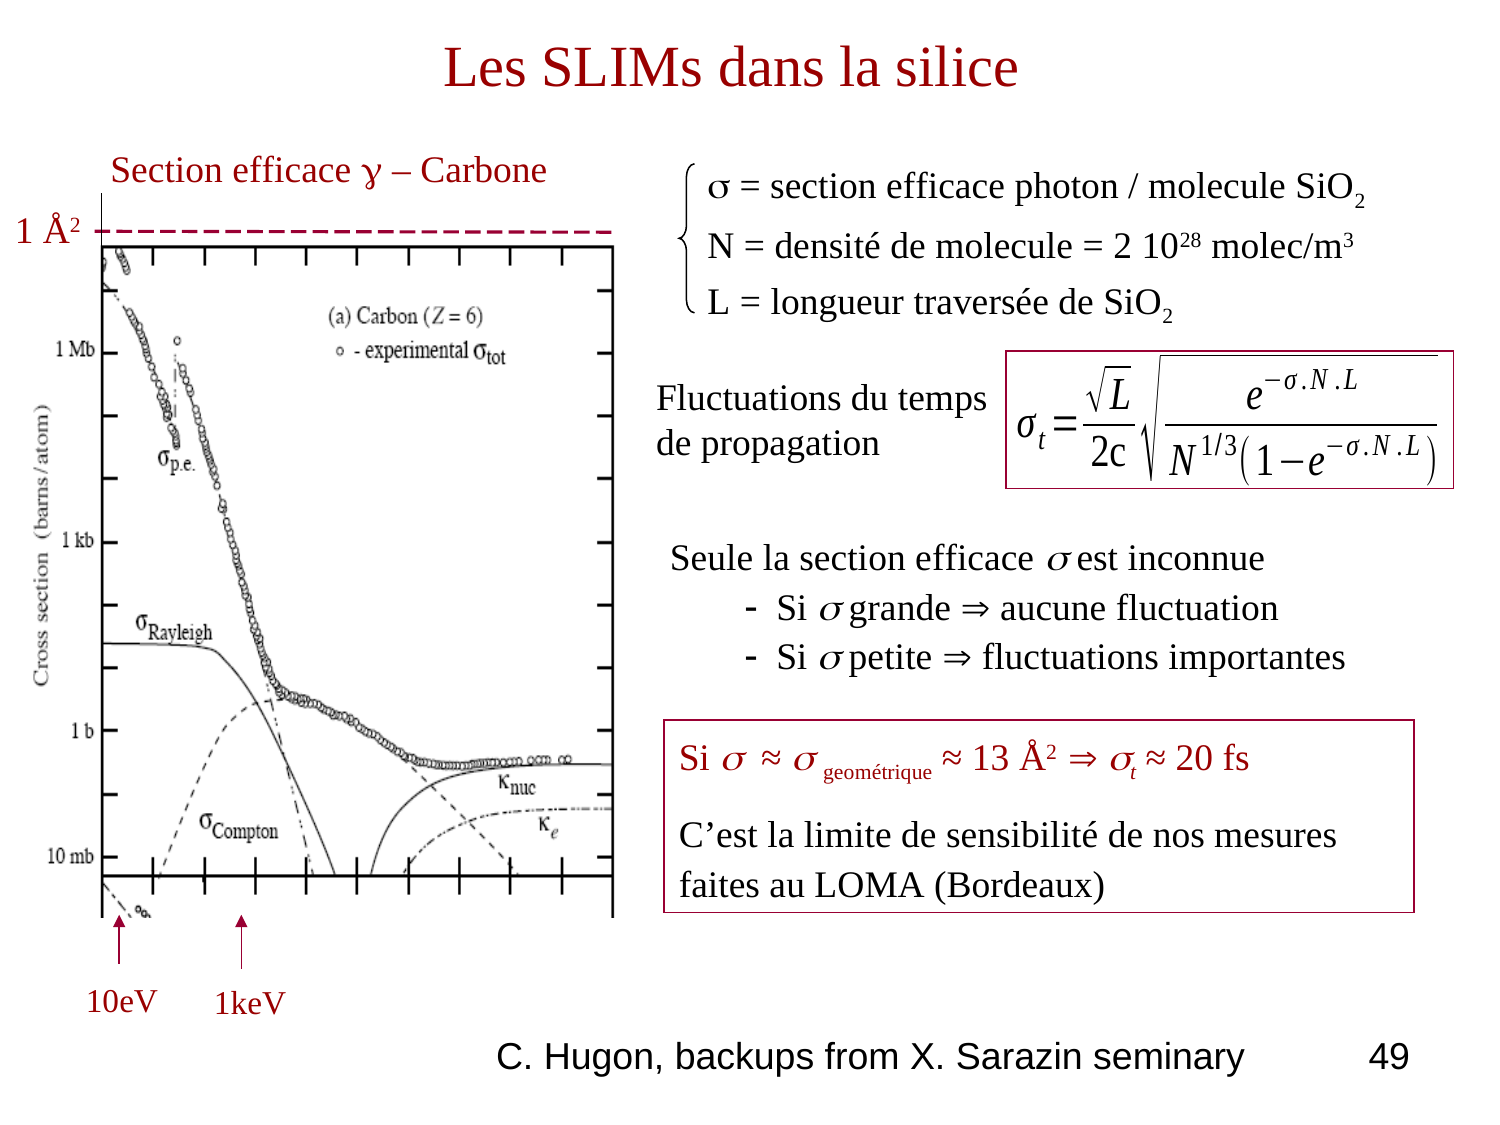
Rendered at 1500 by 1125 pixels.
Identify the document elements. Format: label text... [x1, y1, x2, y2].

text_box 1 Å2 [0, 198, 96, 259]
text_box Si  ≈  geométrique ≈ 13 Å2  t ≈ 20 fs C’est la limite de sensibilité de nos mesures faites au LOMA (Bordeaux) [664, 720, 1415, 913]
text_box Section efficace  – Carbone [50, 136, 608, 198]
picture [1, 208, 681, 918]
text_box Les SLIMs dans la silice [370, 20, 1092, 106]
text_box 1keV [199, 973, 326, 1017]
text_box  = section efficace photon / molecule SiO2 N = densité de molecule = 2 1028 molec/m3 L = longueur traversée de SiO2 [692, 143, 1381, 336]
text_box Seule la section efficace  est inconnue Si  grande  aucune fluctuation Si  petite  fluctuations importantes [655, 520, 1449, 685]
text_box 10eV [70, 971, 184, 1017]
chart [1007, 351, 1453, 488]
text_box Fluctuations du temps de propagation [641, 364, 1005, 471]
picture [96, 208, 101, 229]
